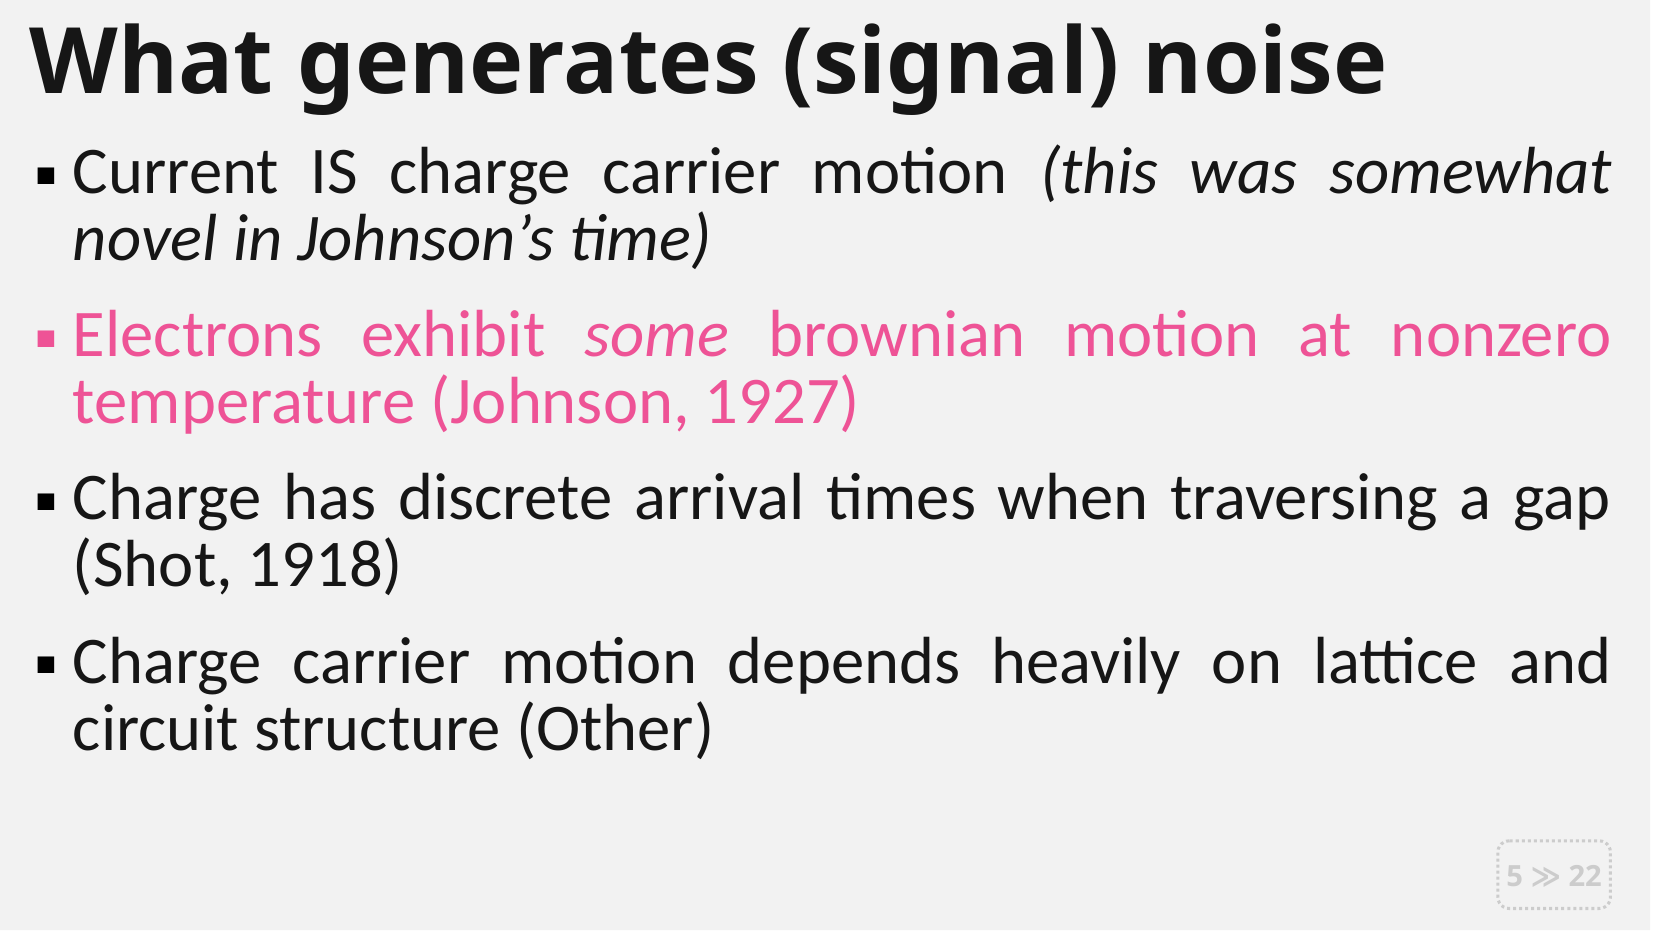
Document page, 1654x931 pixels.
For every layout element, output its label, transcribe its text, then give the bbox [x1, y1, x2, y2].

list Current IS charge carrier motion (this was somewhat novel in Johnson’s time) Electrons exhibit some brownian motion at nonzero temperature (Johnson, 1927) Charge has discrete arrival times when traversing a gap (Shot, 1918) Charge carrier motion depends heavily on lattice and circuit structure (Other) [37, 143, 1613, 826]
title What generates (signal) noise [29, 0, 1613, 118]
